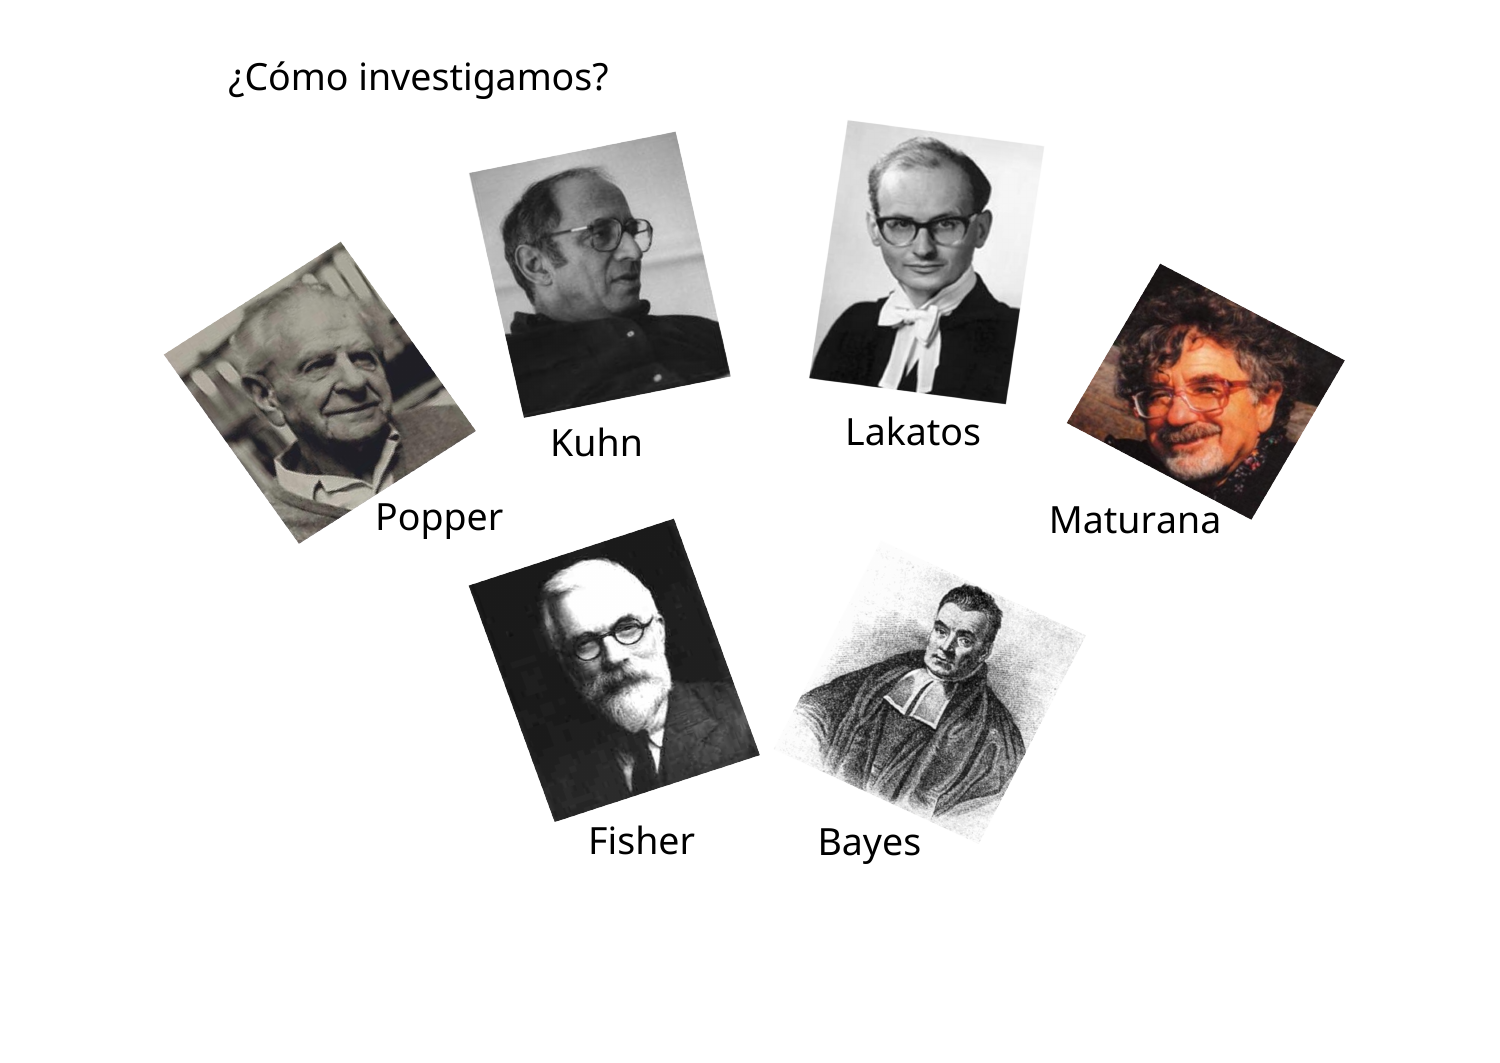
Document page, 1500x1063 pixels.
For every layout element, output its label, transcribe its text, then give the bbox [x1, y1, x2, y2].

text_box Bayes [802, 809, 937, 871]
picture [468, 131, 731, 418]
picture [468, 518, 760, 822]
text_box Fisher [573, 809, 711, 871]
text_box ¿Cómo investigamos? [213, 45, 625, 107]
text_box Popper [360, 485, 519, 546]
picture [808, 119, 1045, 406]
picture [773, 540, 1086, 844]
text_box Kuhn [535, 411, 659, 472]
picture [163, 241, 476, 544]
text_box Lakatos [830, 399, 997, 461]
picture [1066, 264, 1345, 520]
text_box Maturana [1034, 488, 1237, 550]
